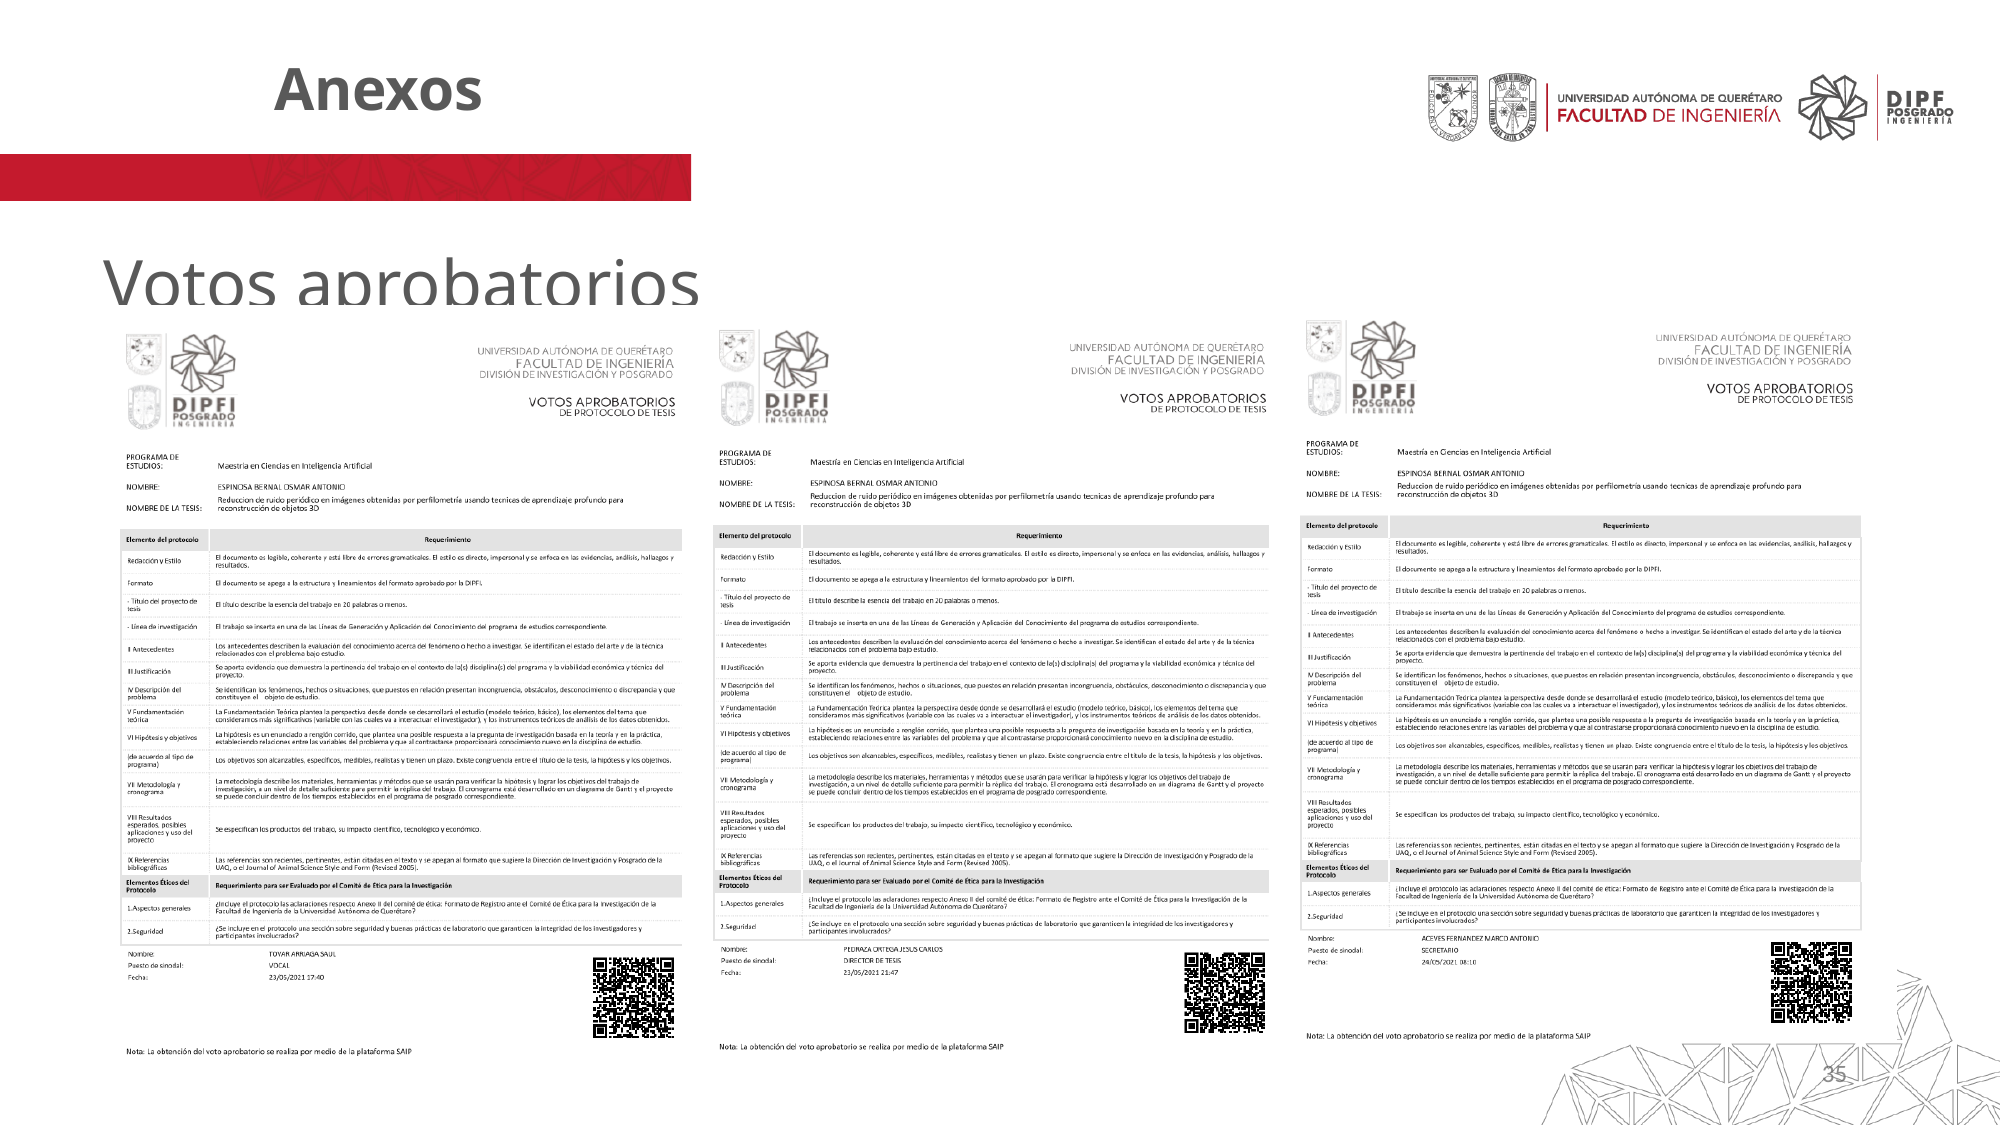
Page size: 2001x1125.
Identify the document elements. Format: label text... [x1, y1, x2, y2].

text_box Anexos [66, 14, 692, 154]
text_box Votos aprobatorios [88, 236, 1979, 401]
picture [1422, 66, 1959, 160]
picture [88, 301, 2000, 1125]
picture [0, 154, 692, 201]
